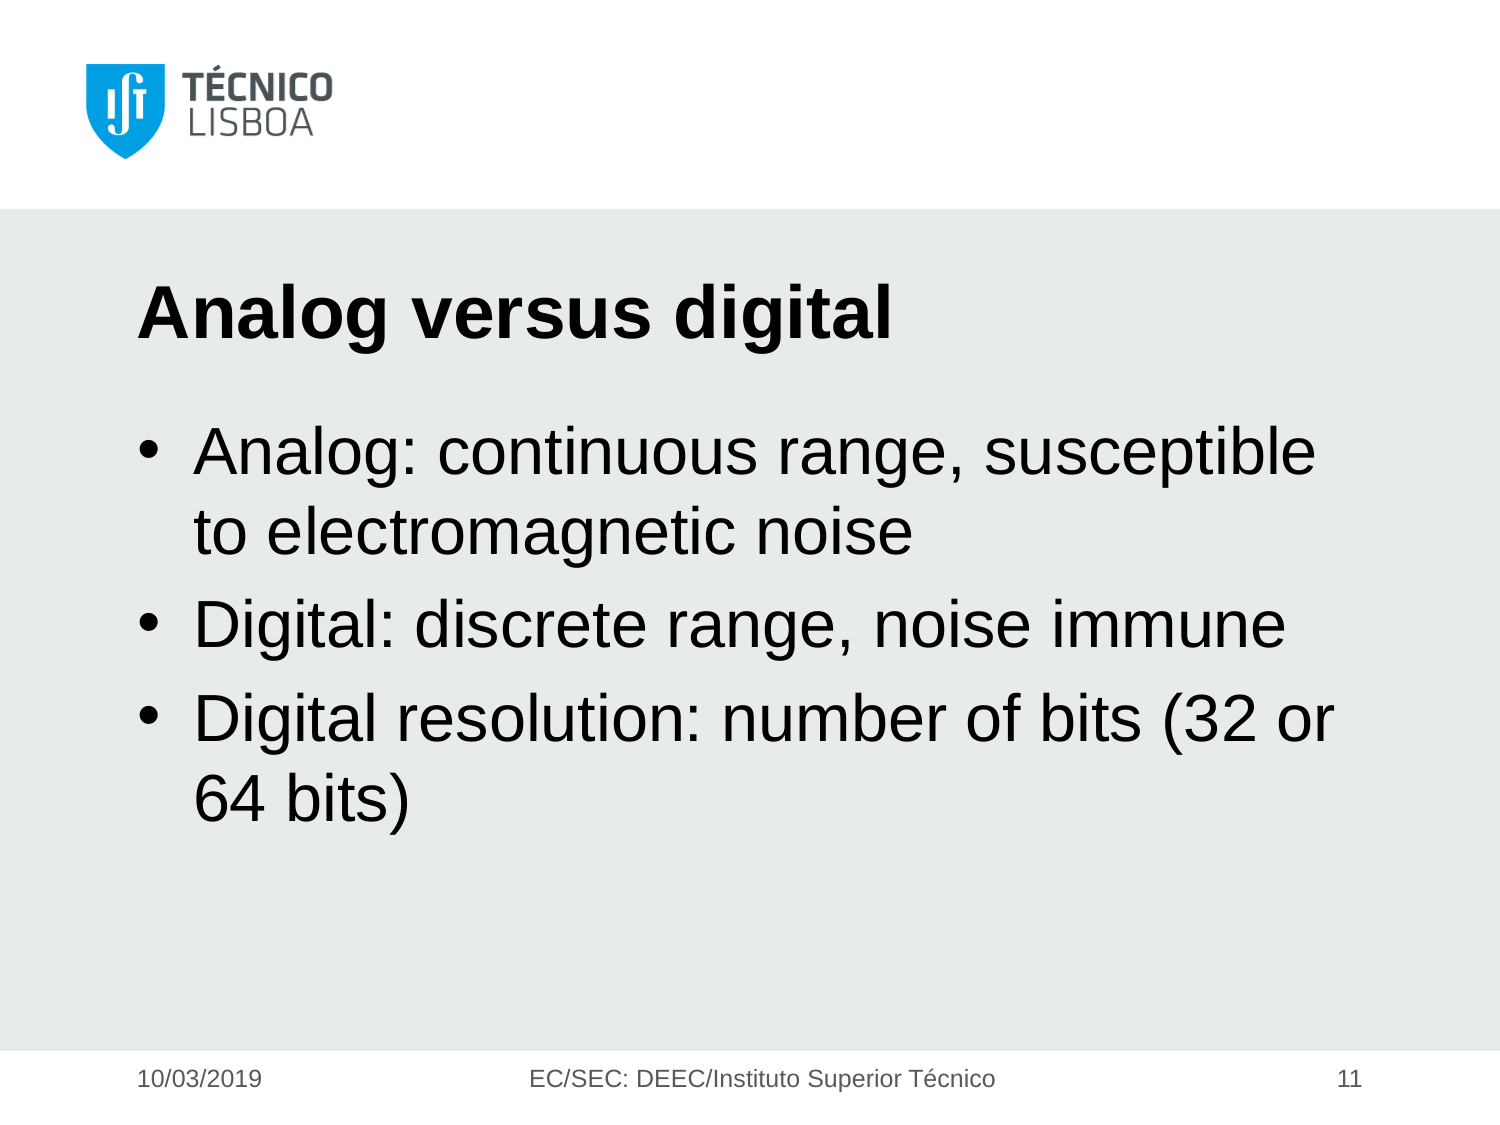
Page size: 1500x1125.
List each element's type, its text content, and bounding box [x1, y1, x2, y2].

footer EC/SEC: DEEC/Instituto Superior Técnico [512, 1052, 1021, 1103]
picture [0, 0, 1500, 1125]
slide_number <number> [1077, 1052, 1378, 1103]
slide_number 10/03/2019 [121, 1052, 425, 1103]
list Analog: continuous range, susceptible to electromagnetic noise Digital: discrete range, noise immune Digital resolution: number of bits (32 or 64 bits) [121, 400, 1378, 1005]
title Analog versus digital [121, 237, 1378, 381]
